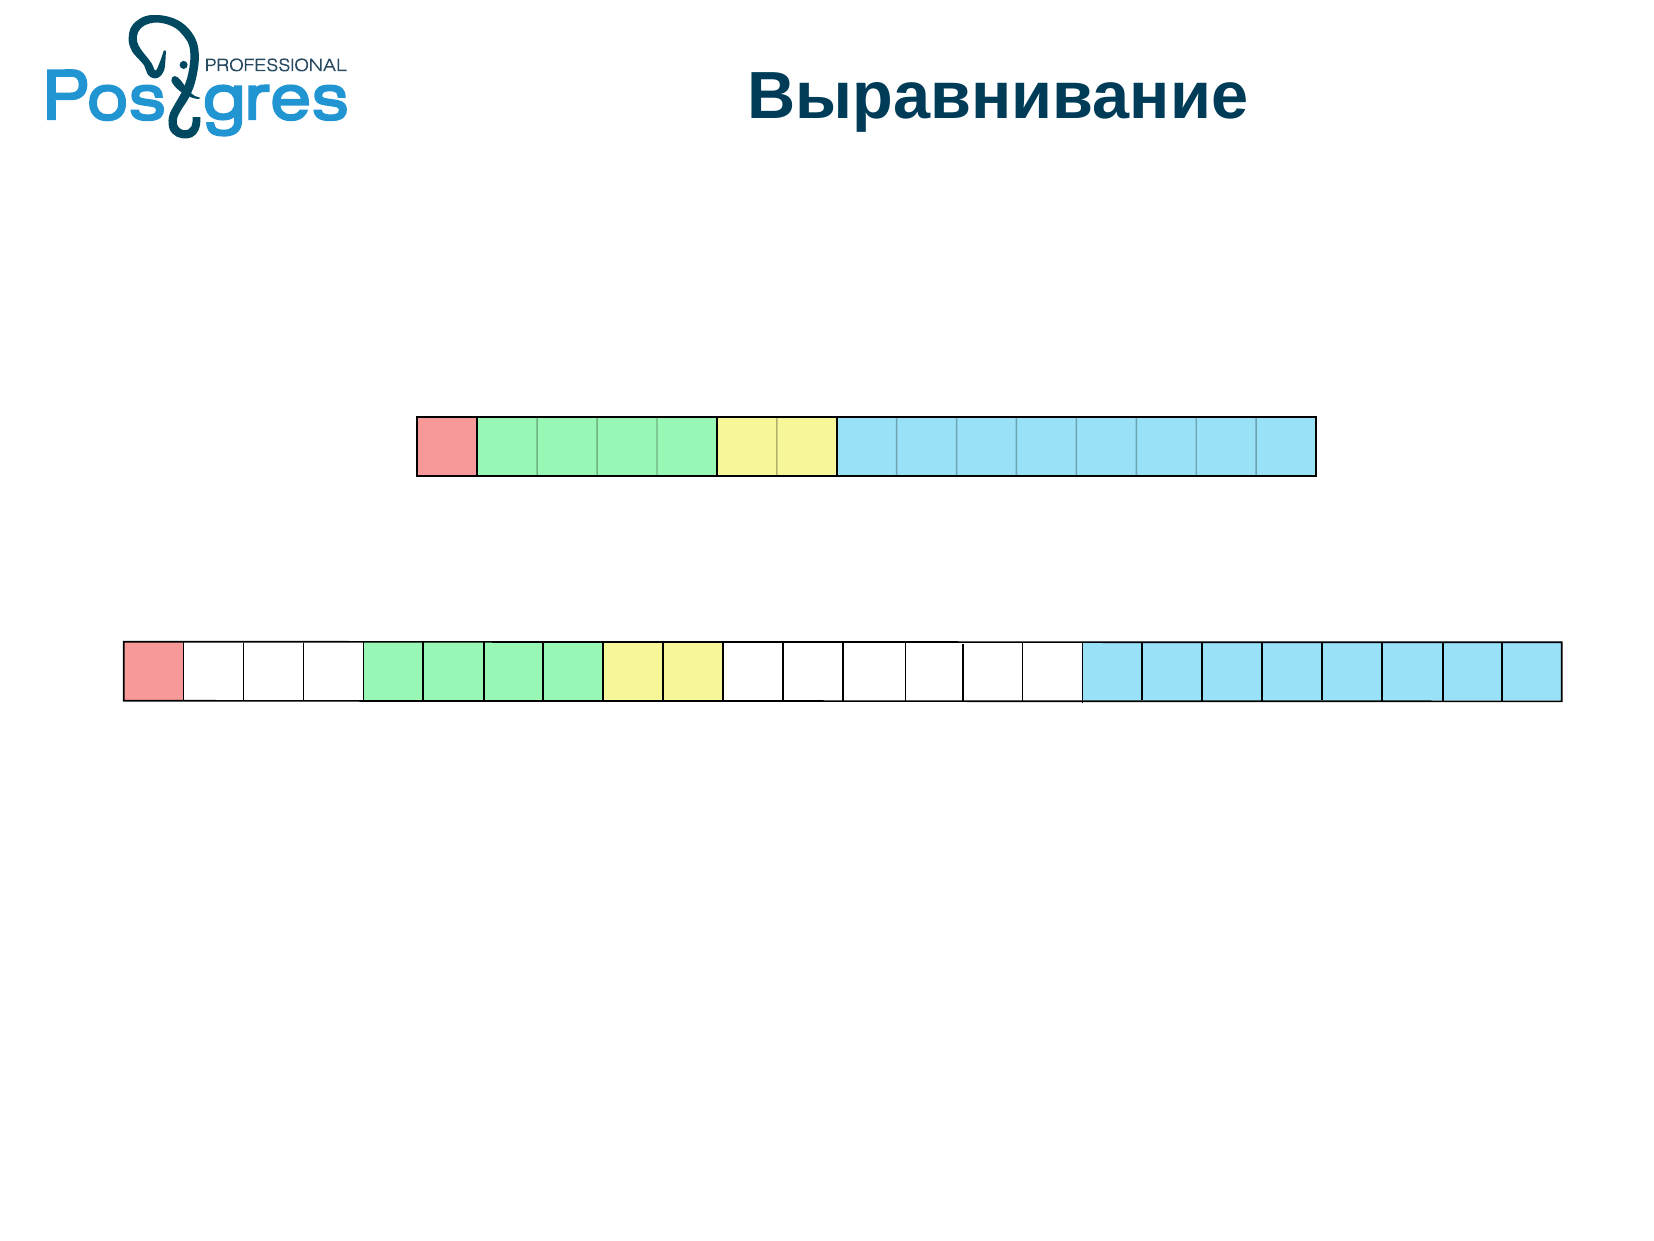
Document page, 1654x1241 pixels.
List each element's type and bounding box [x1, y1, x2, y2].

picture [80, 47, 1605, 1175]
